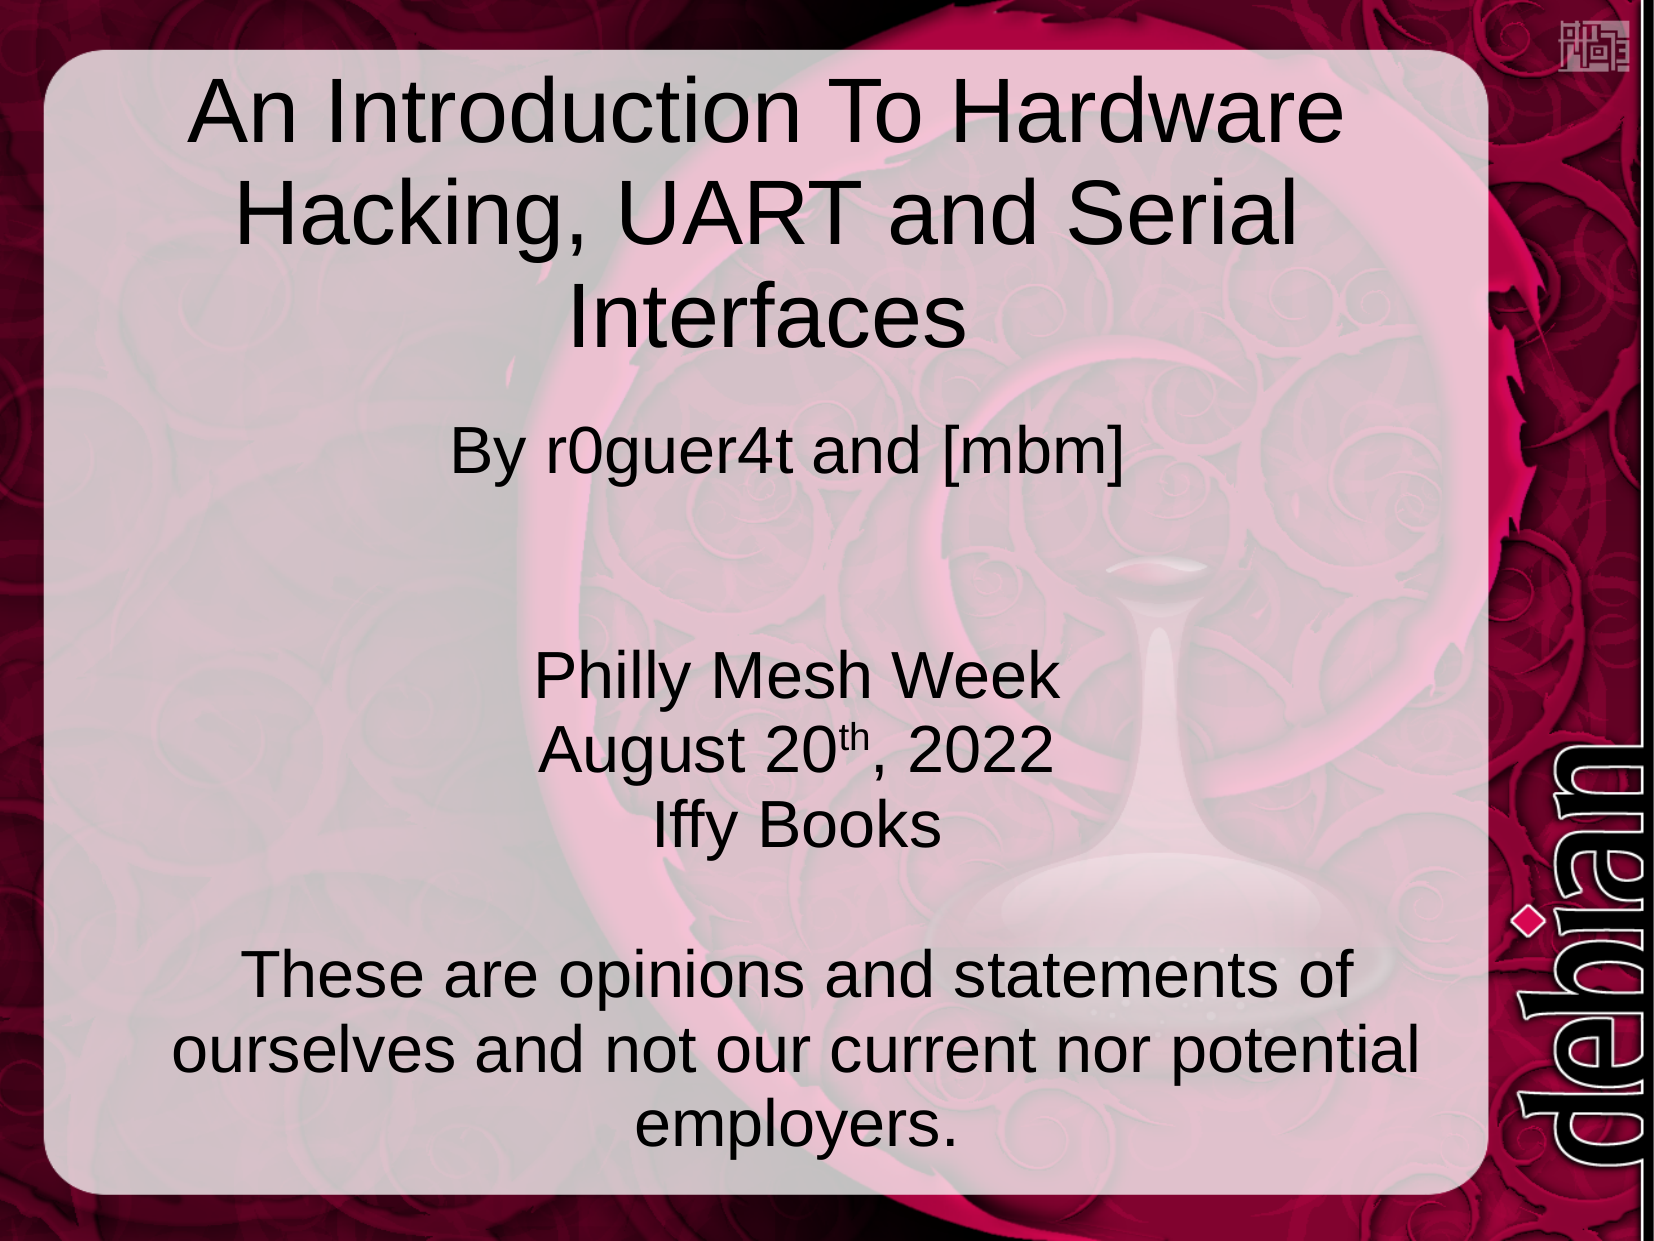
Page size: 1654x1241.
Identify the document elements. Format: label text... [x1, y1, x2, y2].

picture [0, 0, 1654, 1241]
title An Introduction To Hardware Hacking, UART and Serial Interfaces [59, 59, 1477, 367]
subtitle By r0guer4t and [mbm] Philly Mesh Week August 20th, 2022 Iffy Books These are opinions and statements of ourselves and not our current nor potential employers. [88, 413, 1506, 1236]
